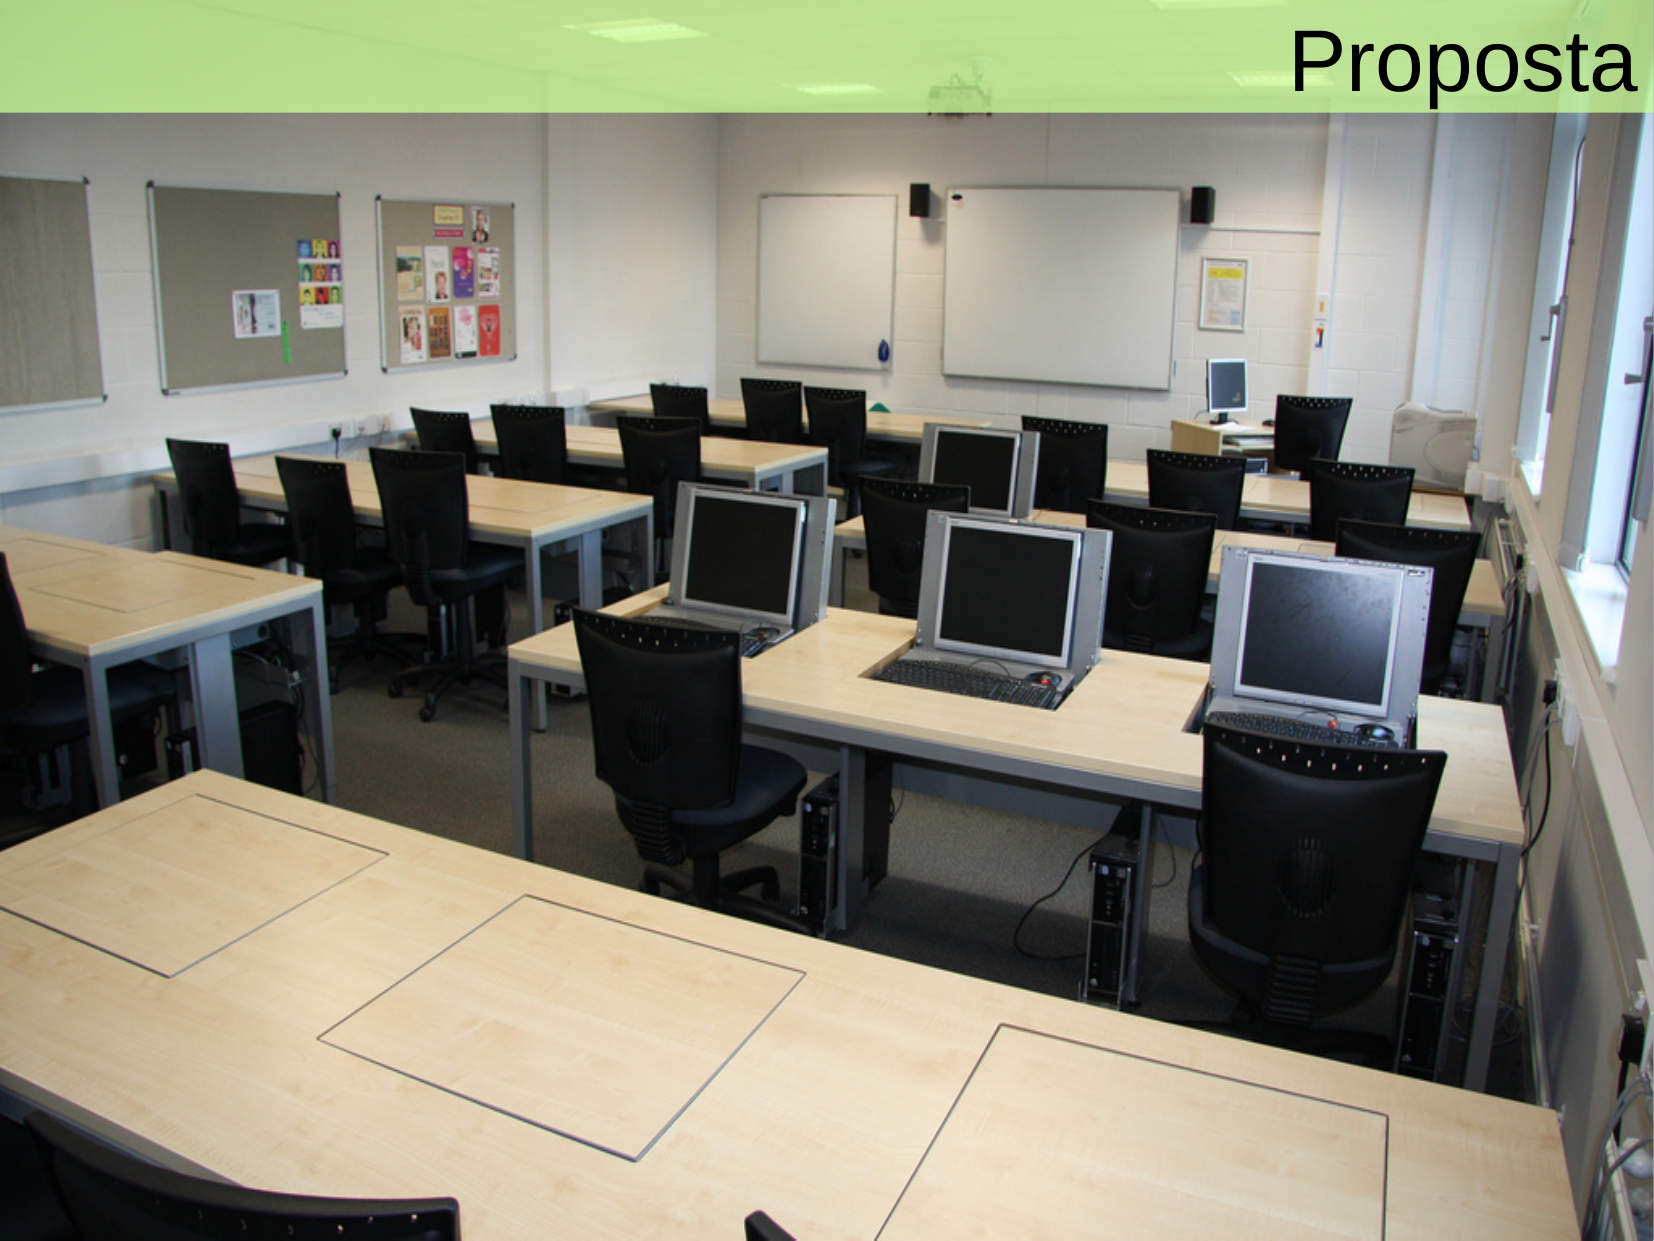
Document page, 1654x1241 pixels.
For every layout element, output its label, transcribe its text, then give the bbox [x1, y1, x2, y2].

text_box Proposta [0, 0, 1654, 113]
picture [0, 113, 1654, 1241]
